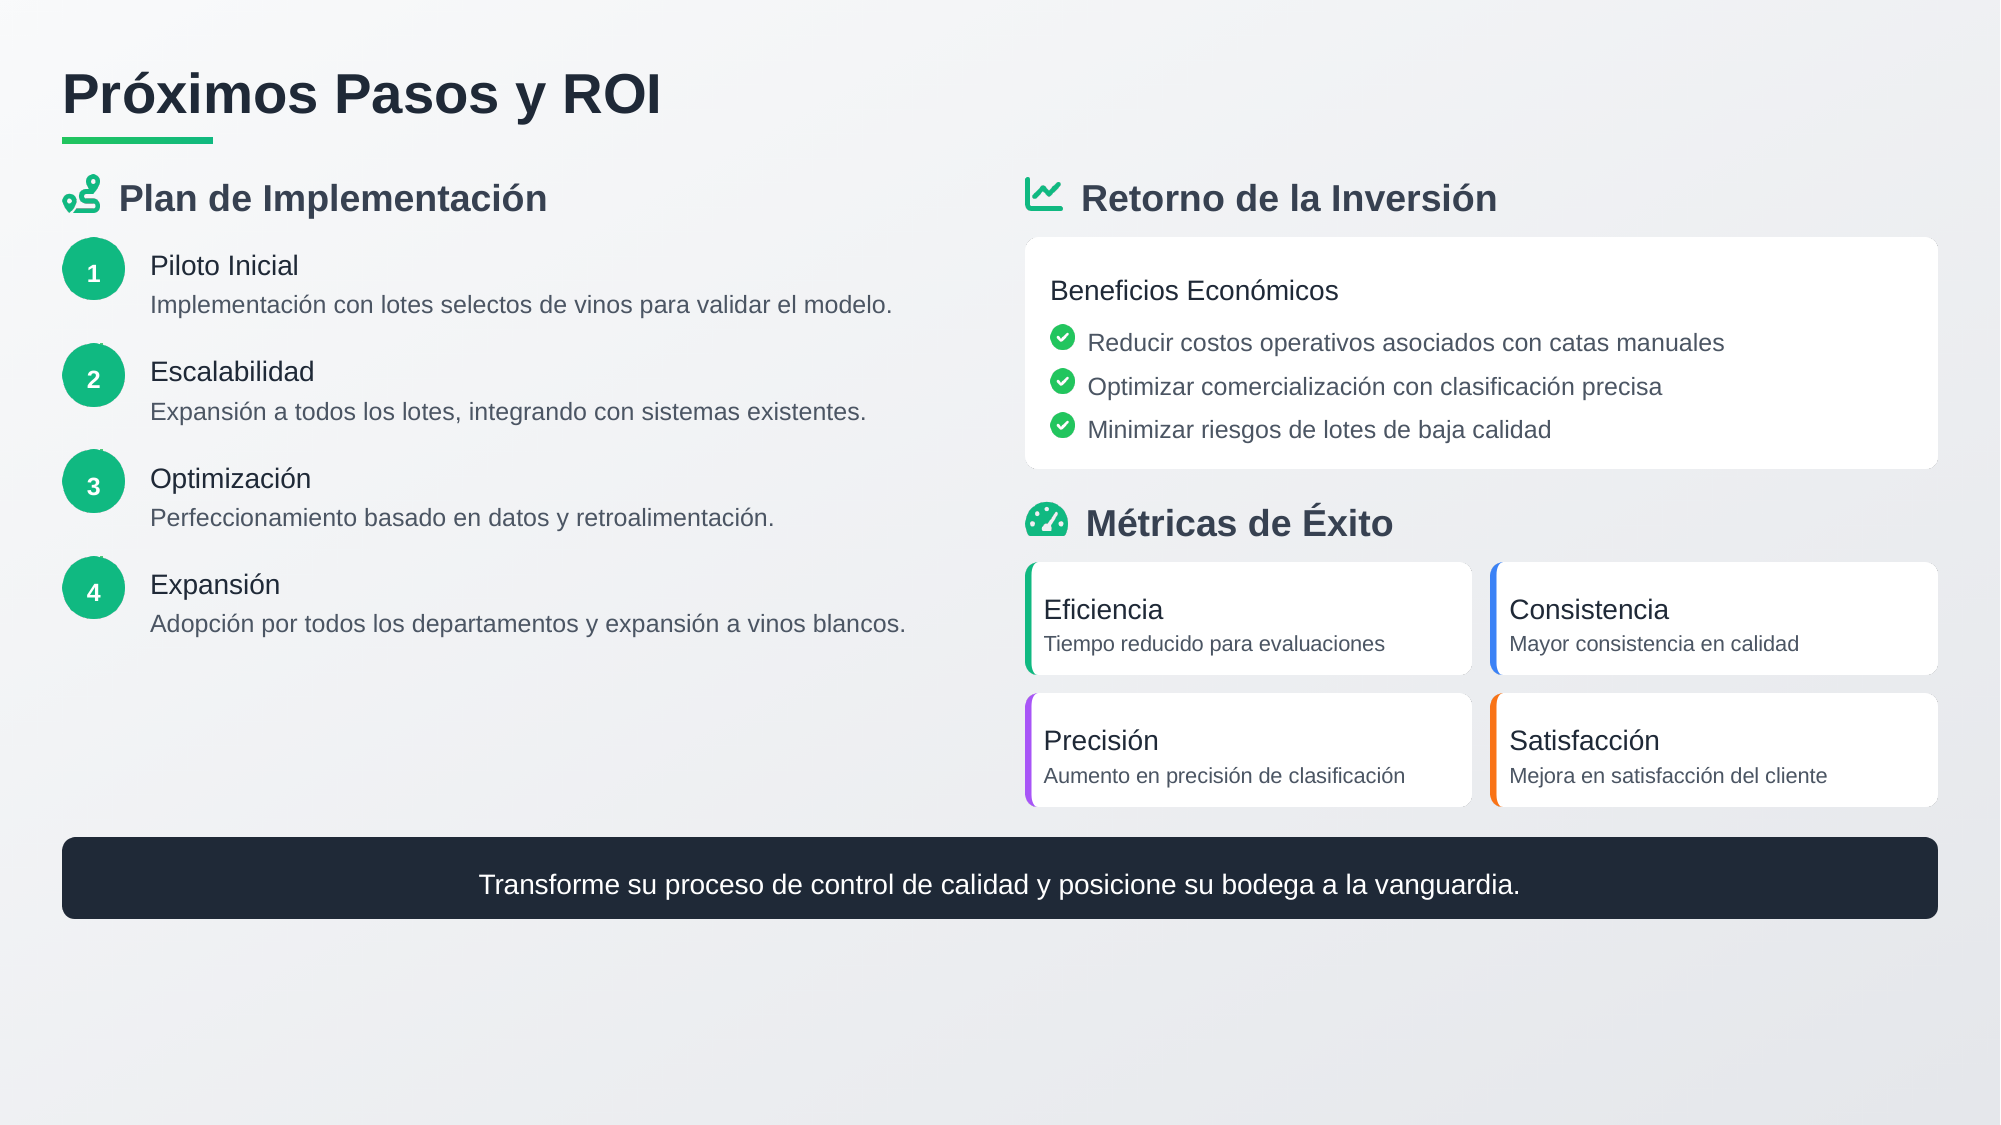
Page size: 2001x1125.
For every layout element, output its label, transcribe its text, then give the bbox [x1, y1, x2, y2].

text_box Minimizar riesgos de lotes de baja calidad [1087, 406, 1645, 444]
text_box Aumento en precisión de clasificación [1043, 756, 1509, 788]
text_box 4 [86, 568, 104, 607]
text_box Expansión [150, 556, 905, 600]
text_box 1 [86, 249, 104, 288]
text_box Retorno de la Inversión [1081, 168, 2000, 219]
text_box Beneficios Económicos [1050, 262, 1913, 307]
text_box 2 [86, 356, 104, 394]
text_box Implementación con lotes selectos de vinos para validar el modelo. [150, 281, 1041, 319]
text_box Escalabilidad [150, 343, 866, 387]
text_box Métricas de Éxito [1085, 493, 1999, 544]
text_box 3 [86, 462, 104, 500]
text_box Expansión a todos los lotes, integrando con sistemas existentes. [150, 387, 1009, 425]
text_box Precisión [1043, 712, 1453, 756]
text_box Optimización [149, 450, 774, 494]
text_box Satisfacción [1509, 712, 1919, 756]
text_box Adopción por todos los departamentos y expansión a vinos blancos. [149, 600, 1043, 638]
text_box Reducir costos operativos asociados con catas manuales [1087, 318, 1852, 357]
text_box Mayor consistencia en calidad [1509, 624, 2000, 657]
text_box Consistencia [1509, 581, 1919, 624]
text_box Perfeccionamiento basado en datos y retroalimentación. [150, 493, 899, 532]
text_box Mejora en satisfacción del cliente [1509, 756, 2000, 788]
text_box Transforme su proceso de control de calidad y posicione su bodega a la vanguardia. [0, 856, 2000, 900]
text_box Próximos Pasos y ROI [62, 62, 1938, 125]
text_box Eficiencia [1043, 581, 1453, 624]
text_box Plan de Implementación [118, 168, 1081, 219]
text_box Tiempo reducido para evaluaciones [1043, 624, 1509, 657]
text_box Piloto Inicial [149, 237, 892, 282]
picture [0, 0, 2001, 1125]
text_box Optimizar comercialización con clasificación precisa [1087, 362, 1778, 400]
